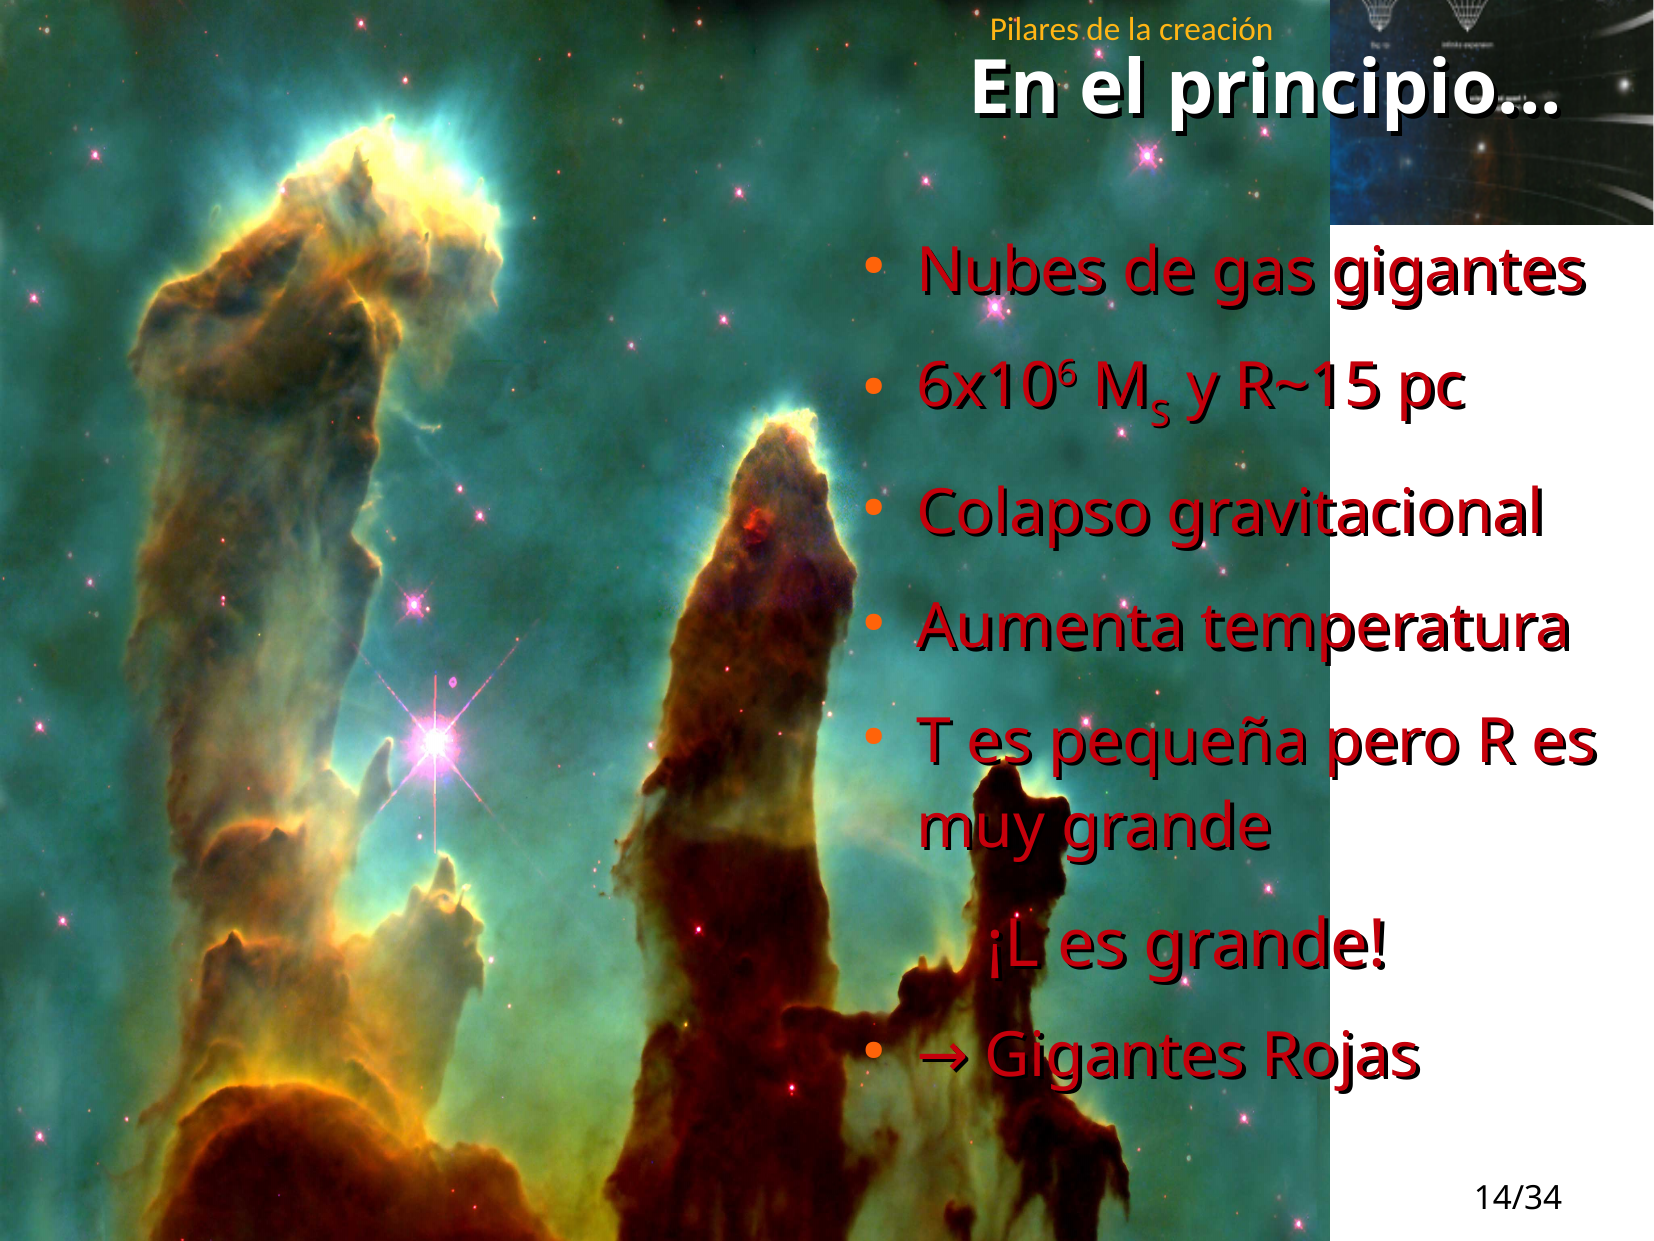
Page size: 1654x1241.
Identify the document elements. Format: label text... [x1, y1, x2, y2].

text_box Pilares de la creación [975, 8, 1324, 61]
list Nubes de gas gigantes 6x106 MS y R~15 pc Colapso gravitacional Aumenta temperatura T es pequeña pero R es muy grande ¡L es grande! → Gigantes Rojas [845, 224, 1651, 1141]
picture [0, 0, 1654, 1241]
title En el principio... [75, 19, 1564, 151]
